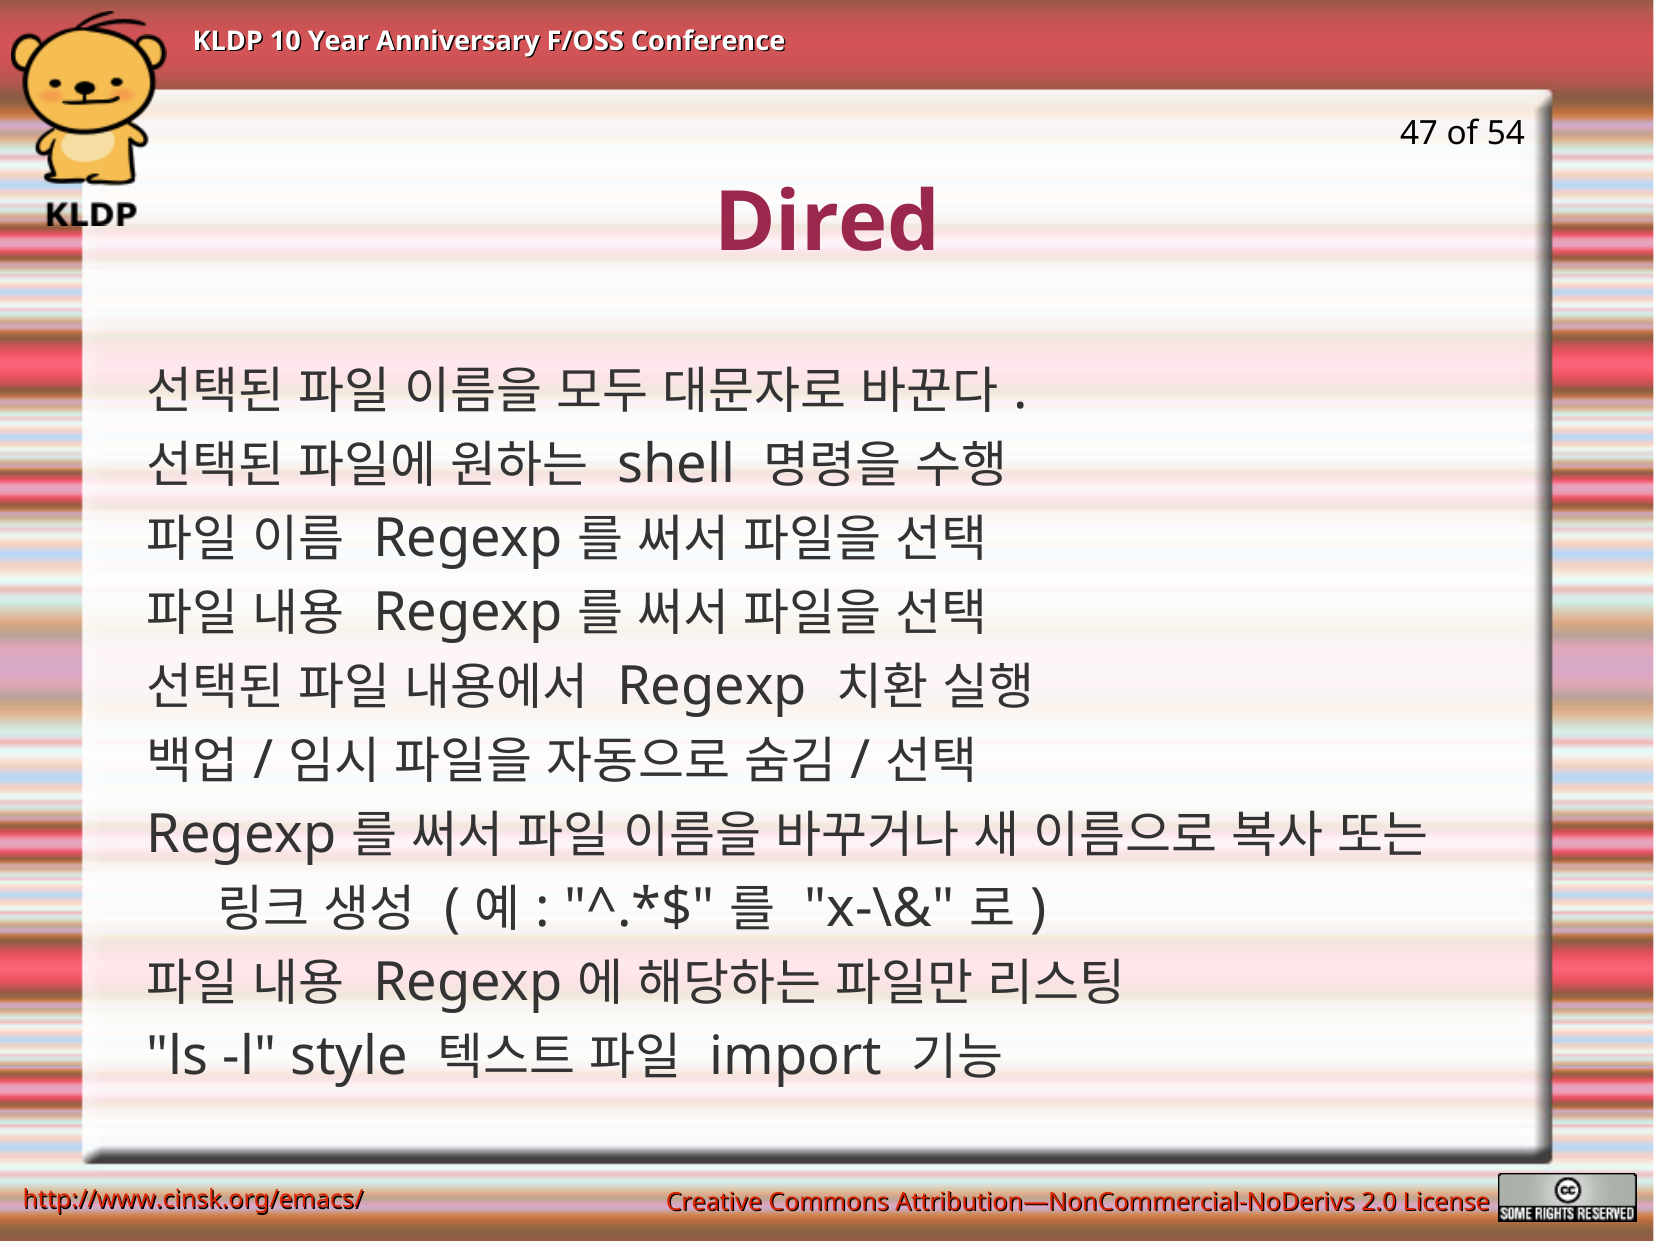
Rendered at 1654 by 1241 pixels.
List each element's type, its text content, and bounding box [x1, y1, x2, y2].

list 선택된 파일 이름을 모두 대문자로 바꾼다. 선택된 파일에 원하는 shell 명령을 수행 파일 이름 Regexp를 써서 파일을 선택 파일 내용 Regexp를 써서 파일을 선택 선택된 파일 내용에서 Regexp 치환 실행 백업/임시 파일을 자동으로 숨김/선택 Regexp를 써서 파일 이름을 바꾸거나 새 이름으로 복사 또는 링크 생성 (예: "^.*$"를 "x-\&"로) 파일 내용 Regexp에 해당하는 파일만 리스팅 "ls -l" style 텍스트 파일 import 기능 [134, 350, 1516, 1133]
title Dired [121, 114, 1534, 322]
picture [0, 0, 1654, 1241]
